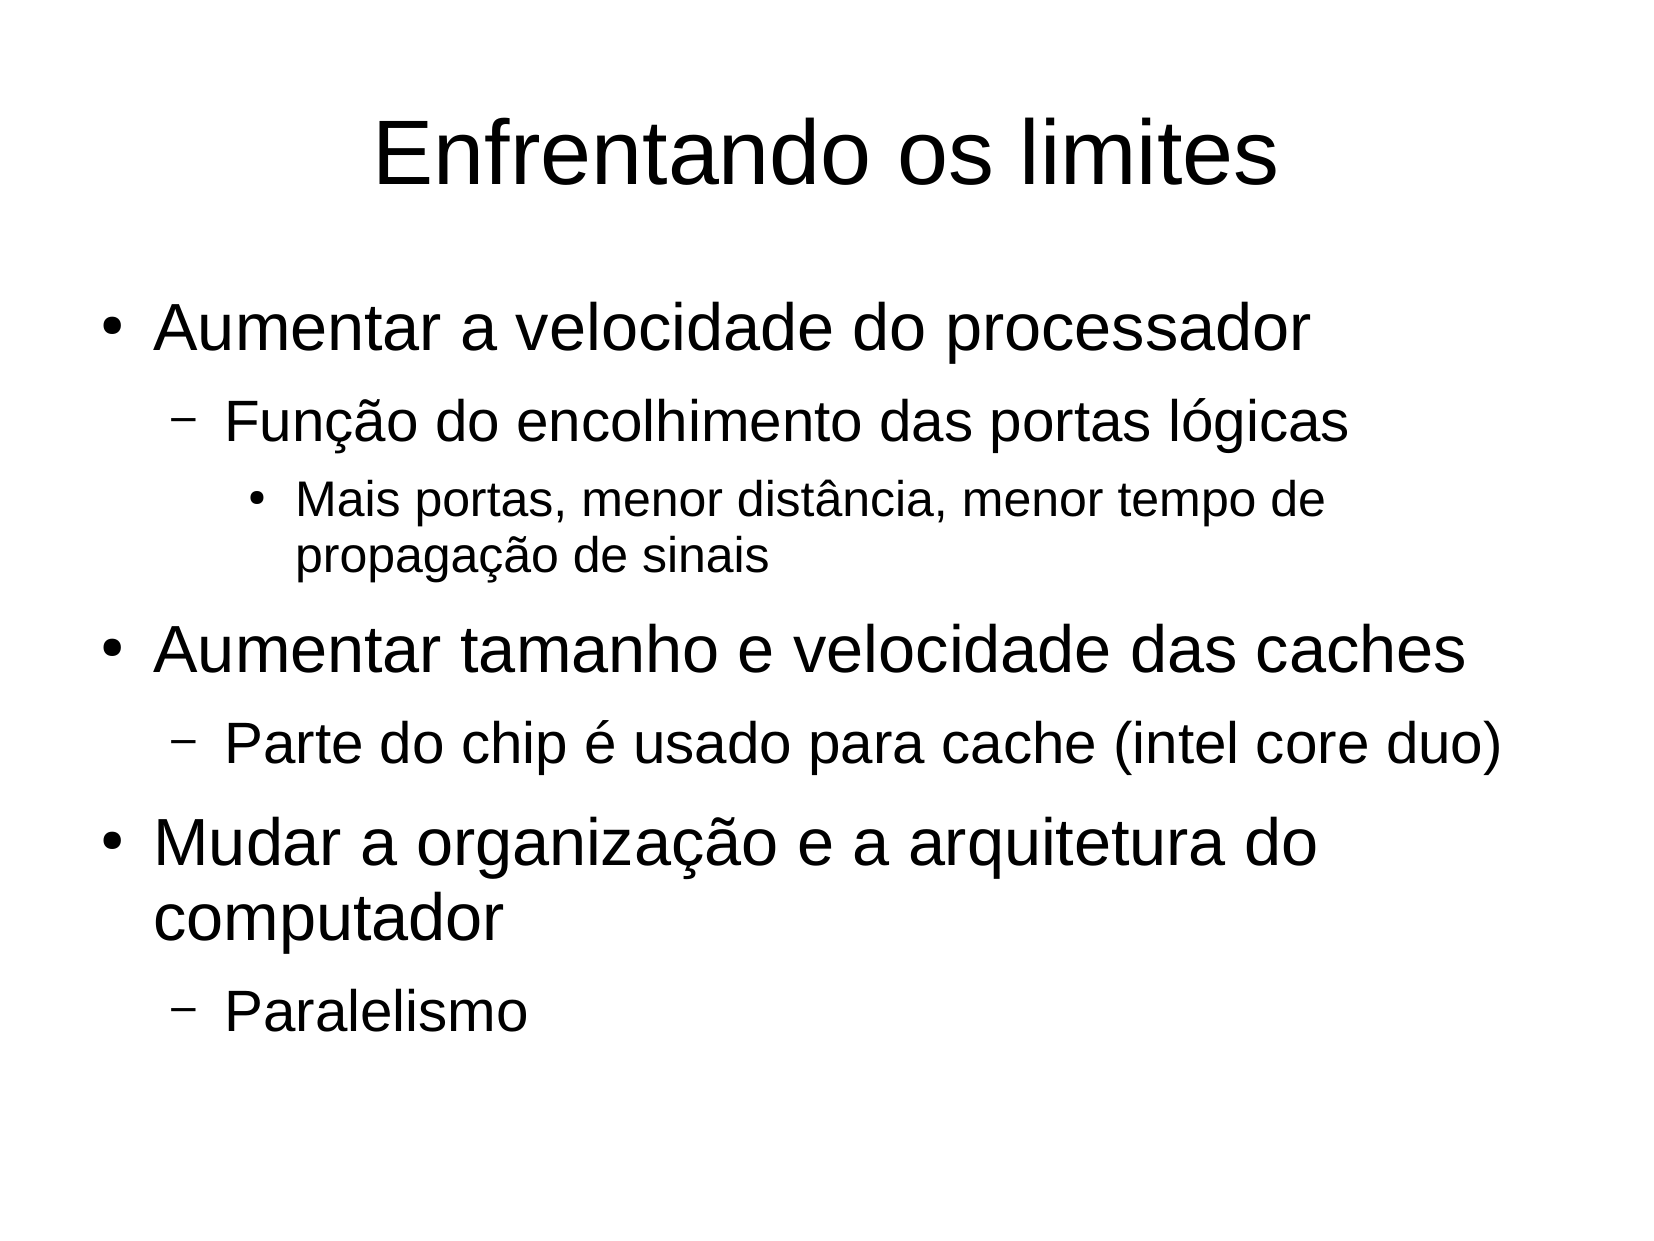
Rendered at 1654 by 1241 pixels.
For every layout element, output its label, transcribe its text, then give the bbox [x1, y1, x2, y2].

list Aumentar a velocidade do processador Função do encolhimento das portas lógicas Mais portas, menor distância, menor tempo de propagação de sinais Aumentar tamanho e velocidade das caches Parte do chip é usado para cache (intel core duo) Mudar a organização e a arquitetura do computador Paralelismo [82, 290, 1571, 1050]
title Enfrentando os limites [82, 49, 1571, 257]
